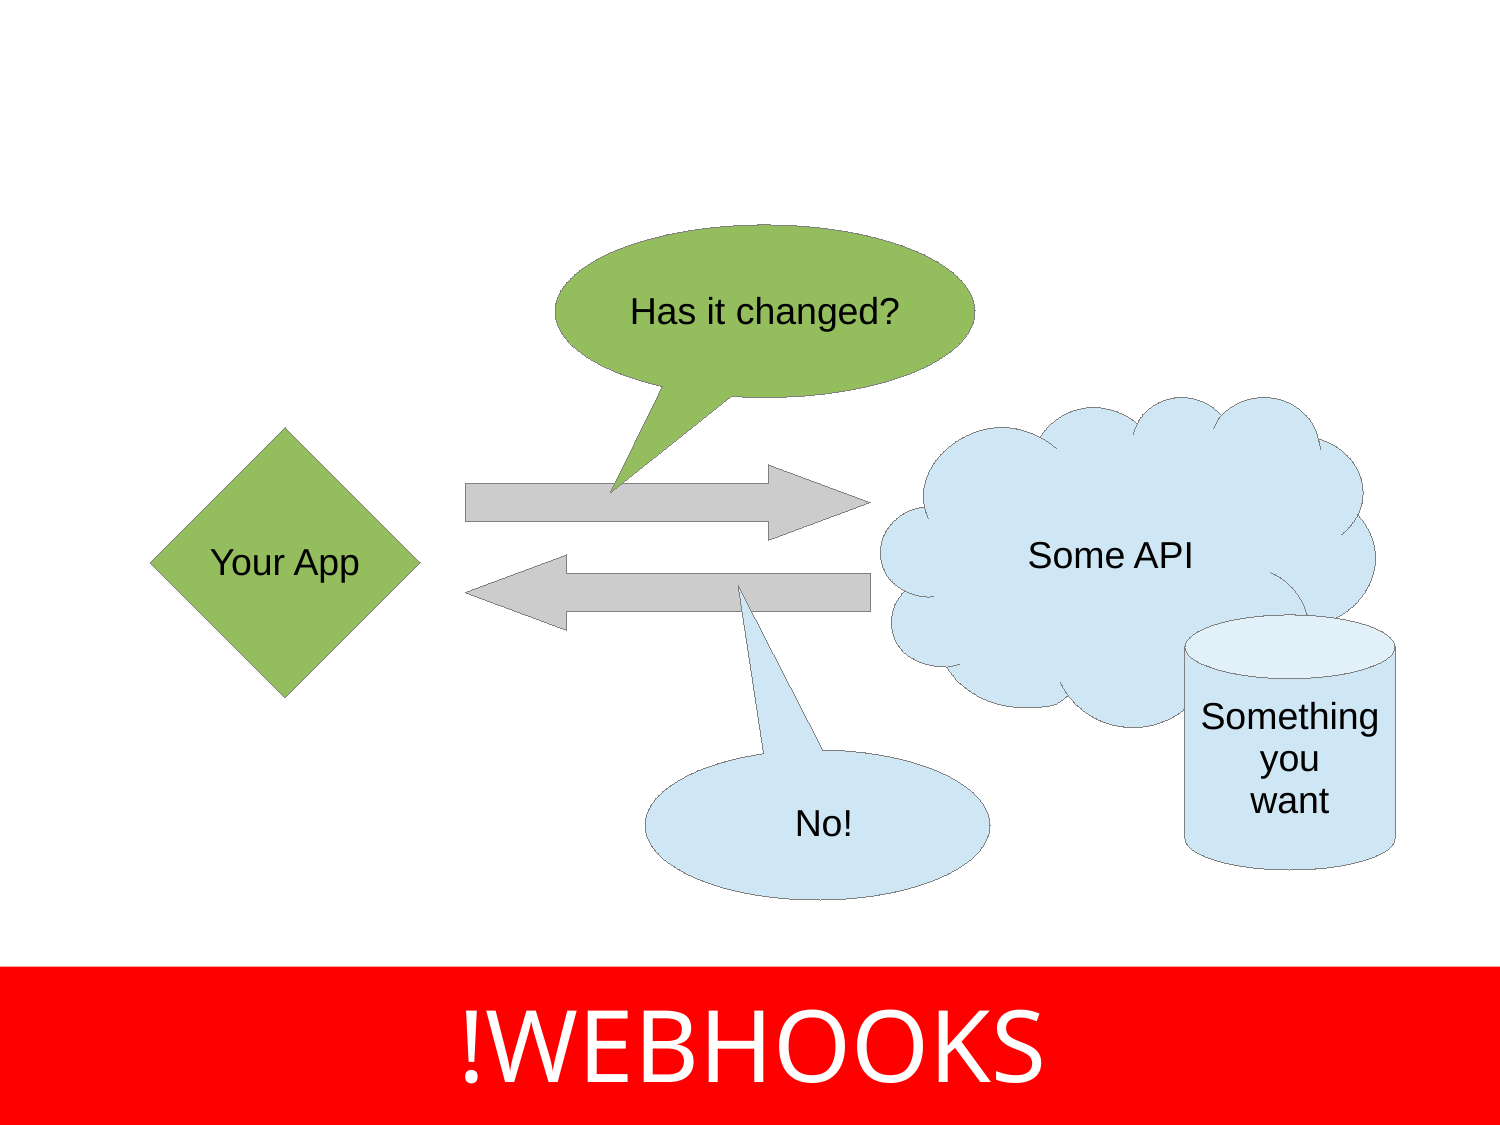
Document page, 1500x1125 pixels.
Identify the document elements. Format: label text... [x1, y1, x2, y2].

text_box Your App [150, 427, 421, 698]
text_box Something you want [1184, 647, 1396, 871]
text_box Has it changed? [555, 224, 976, 493]
text_box No! [780, 795, 901, 852]
text_box Some API [880, 397, 1376, 728]
list !WEBHOOKS [28, 974, 1478, 1111]
text_box [465, 464, 871, 541]
text_box [465, 554, 991, 901]
